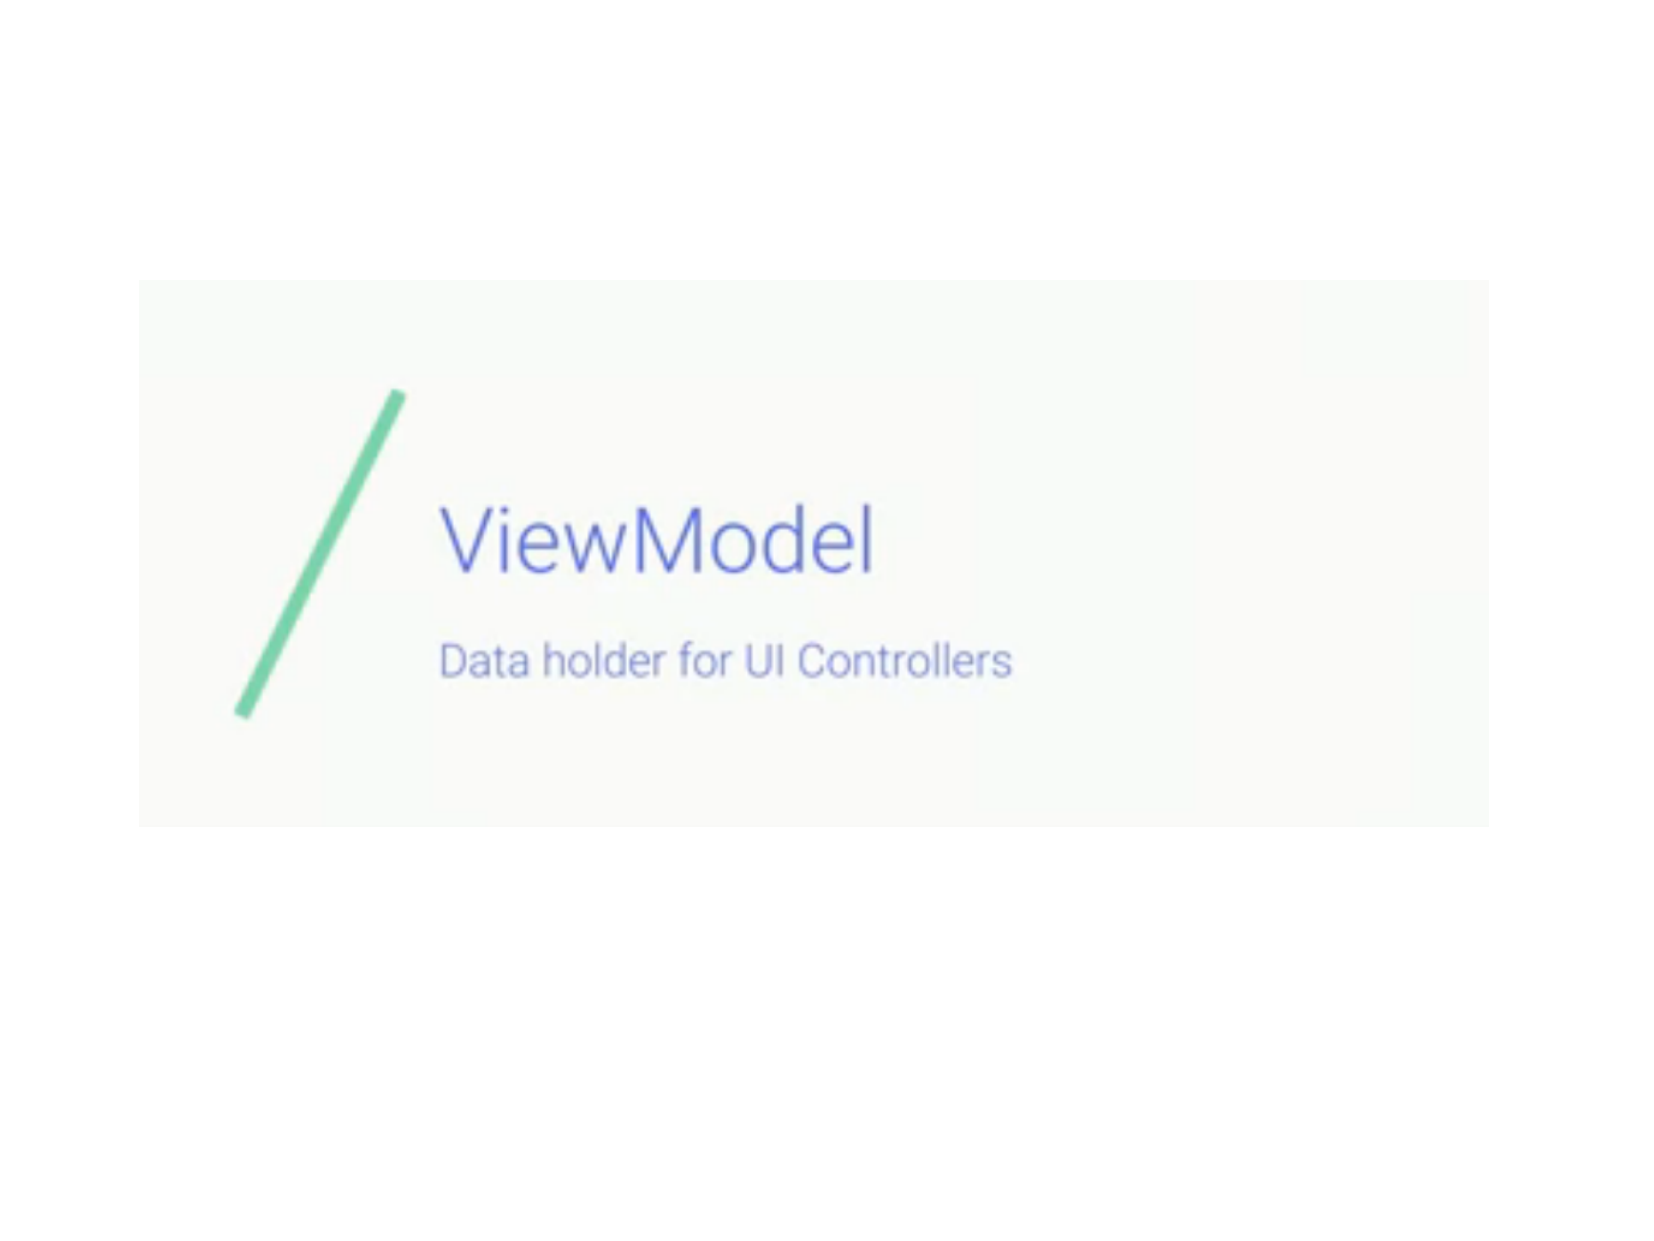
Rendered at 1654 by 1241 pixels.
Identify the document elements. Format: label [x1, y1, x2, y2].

picture [139, 280, 1489, 827]
